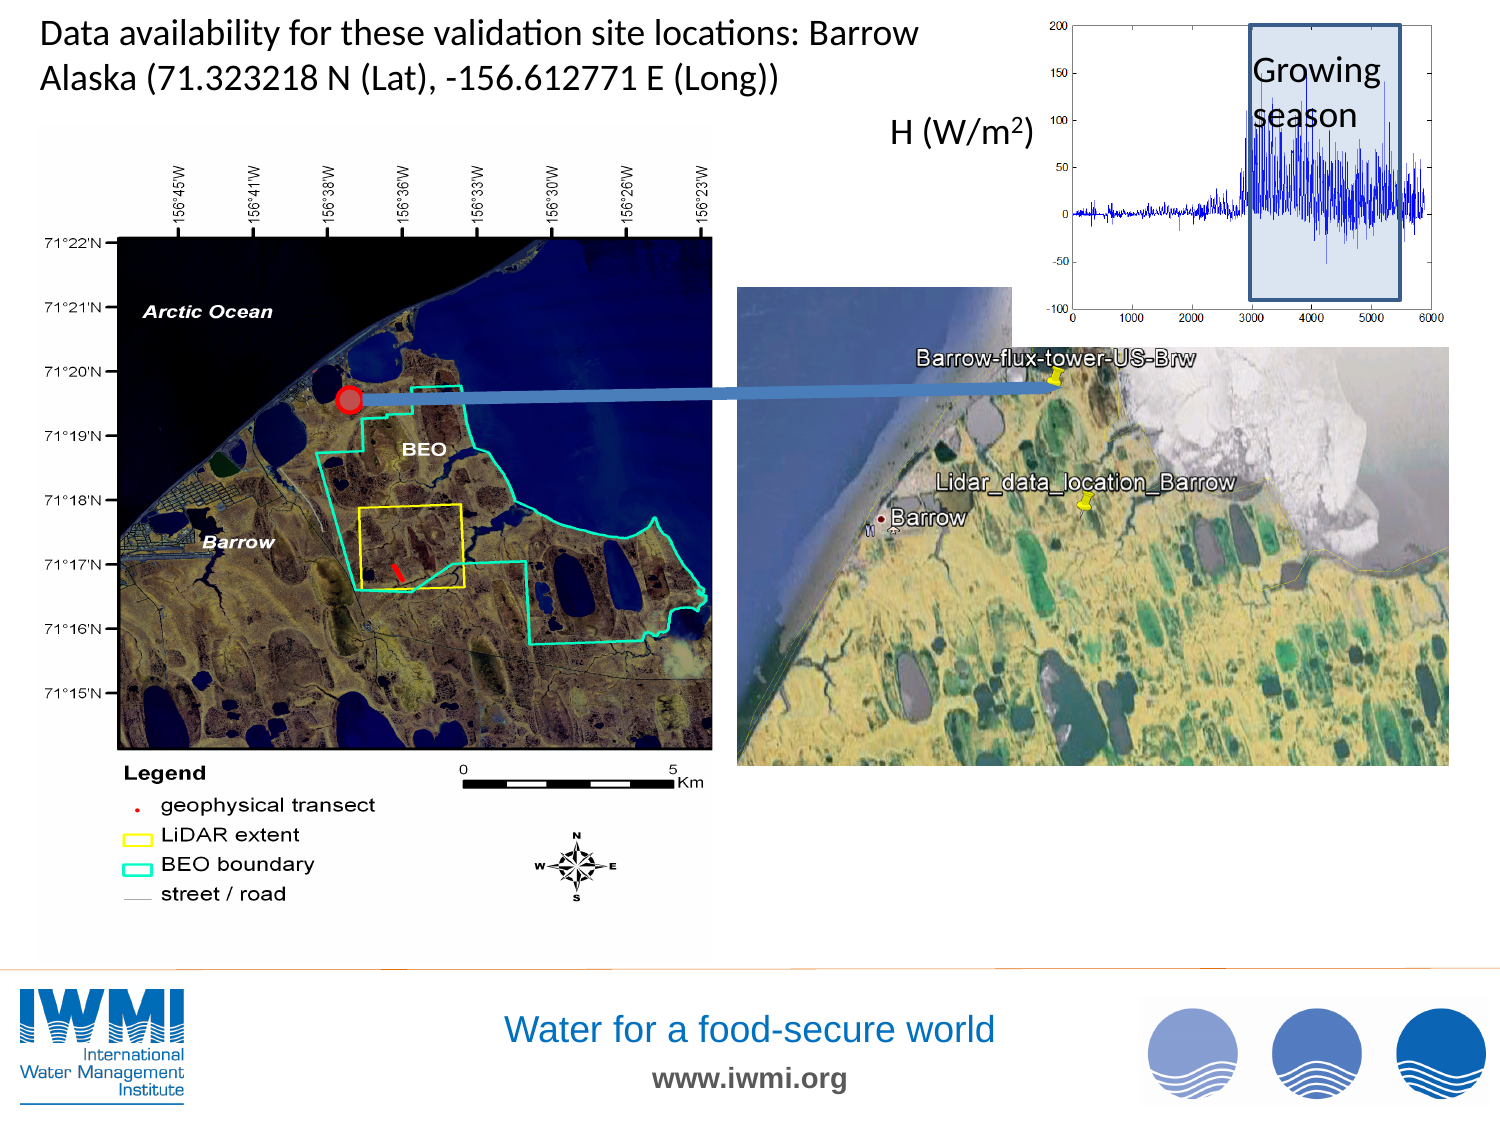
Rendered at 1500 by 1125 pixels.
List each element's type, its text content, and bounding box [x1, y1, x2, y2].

picture [37, 124, 713, 963]
text_box Growing season [1237, 37, 1413, 188]
text_box H (W/m2) [875, 99, 1063, 206]
picture [737, 0, 1476, 766]
text_box [1250, 25, 1400, 37]
text_box [1250, 188, 1400, 300]
text_box Data availability for these validation site locations: Barrow Alaska (71.323218 N (Lat), -156.612771 E (Long)) [24, 0, 963, 196]
text_box [337, 387, 362, 413]
picture [20, 989, 184, 1105]
